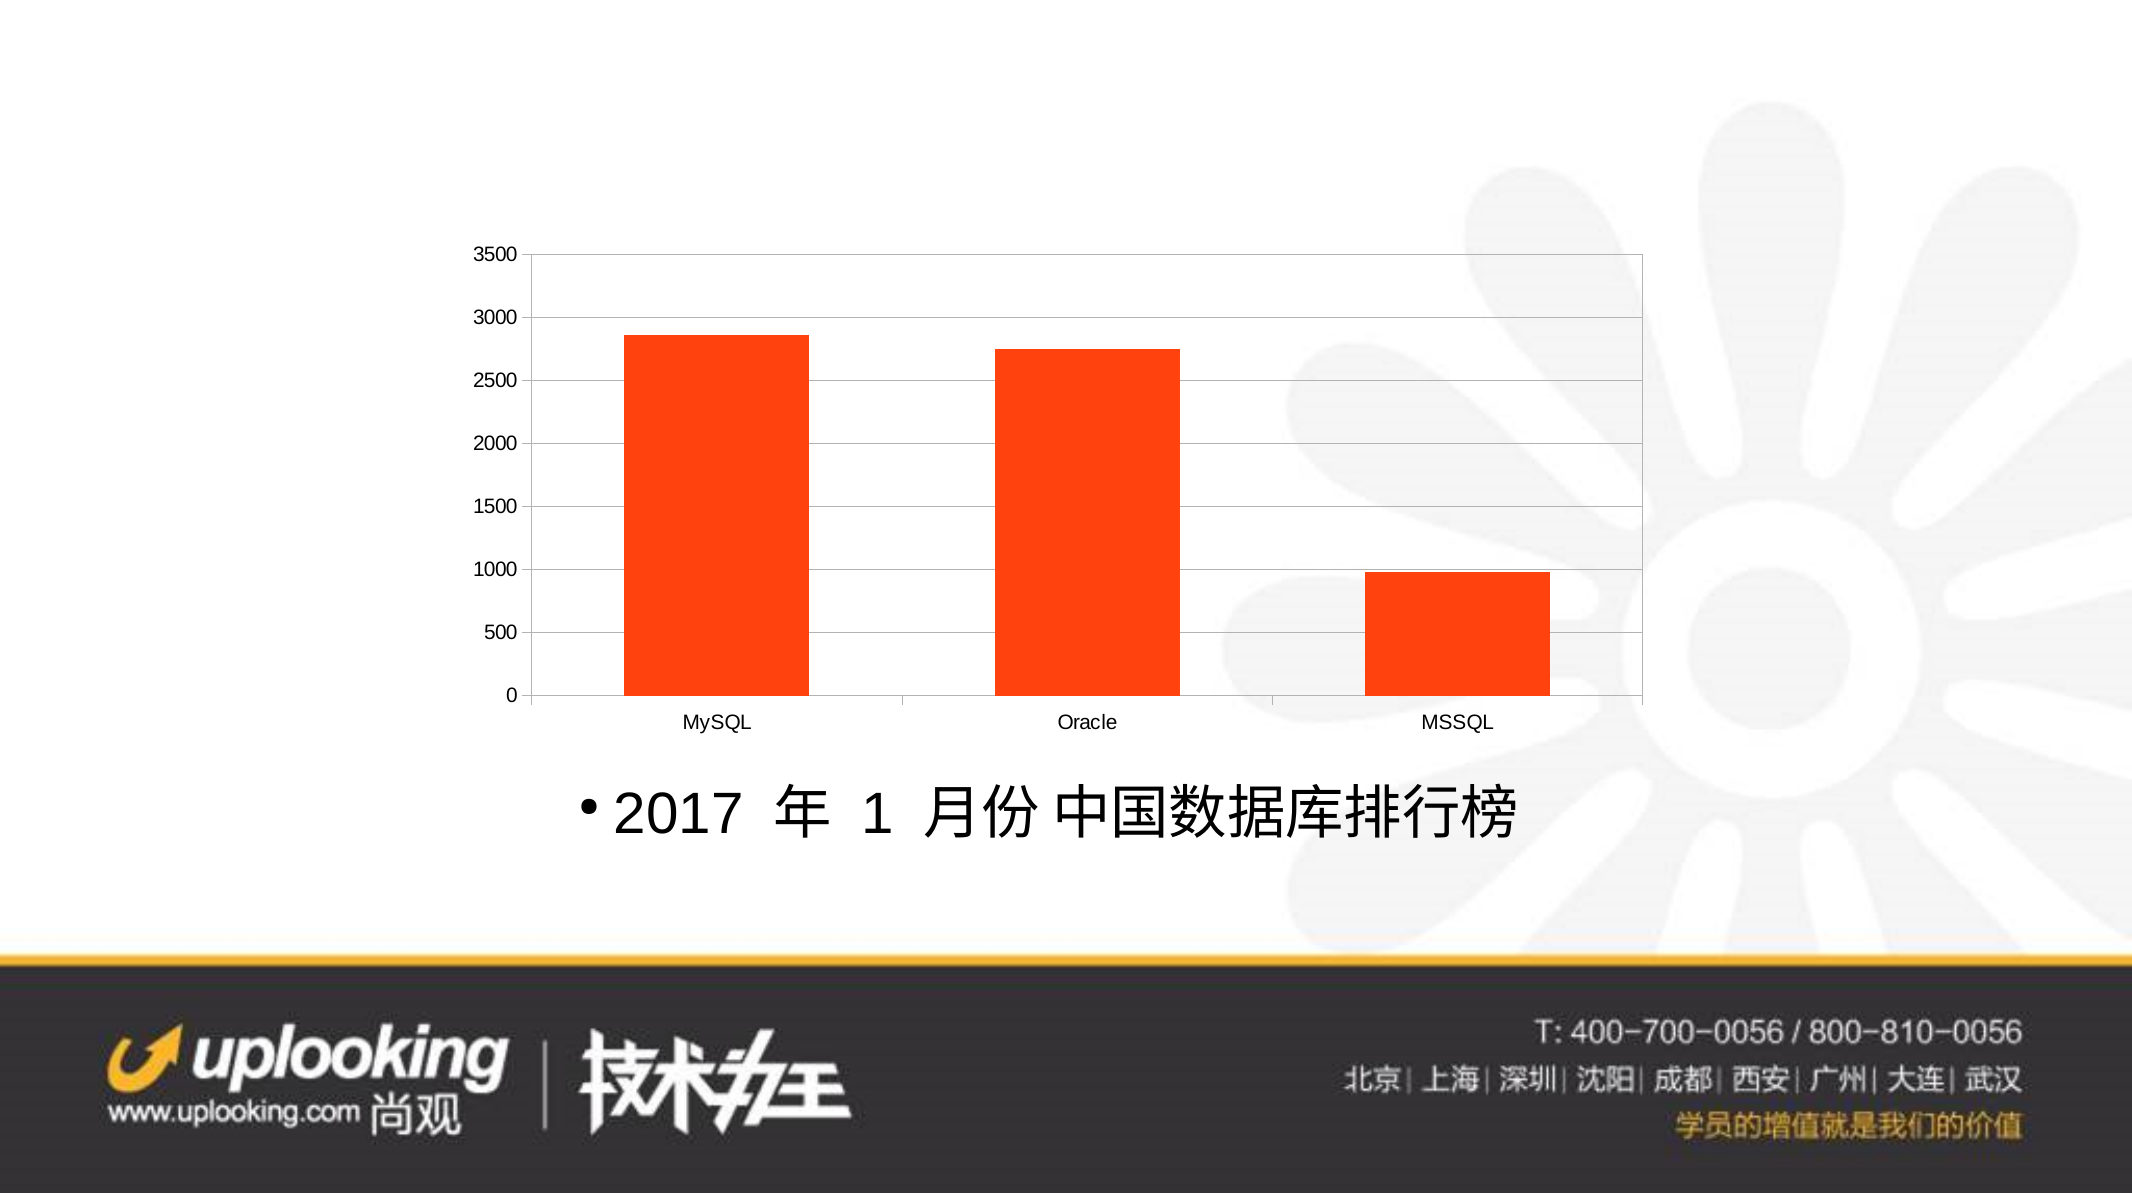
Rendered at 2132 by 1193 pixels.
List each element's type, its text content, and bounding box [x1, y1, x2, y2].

title 2017 年 1 月份 中国数据库排行榜 [89, 708, 2008, 908]
picture [0, 0, 2132, 1193]
chart [448, 232, 1667, 745]
